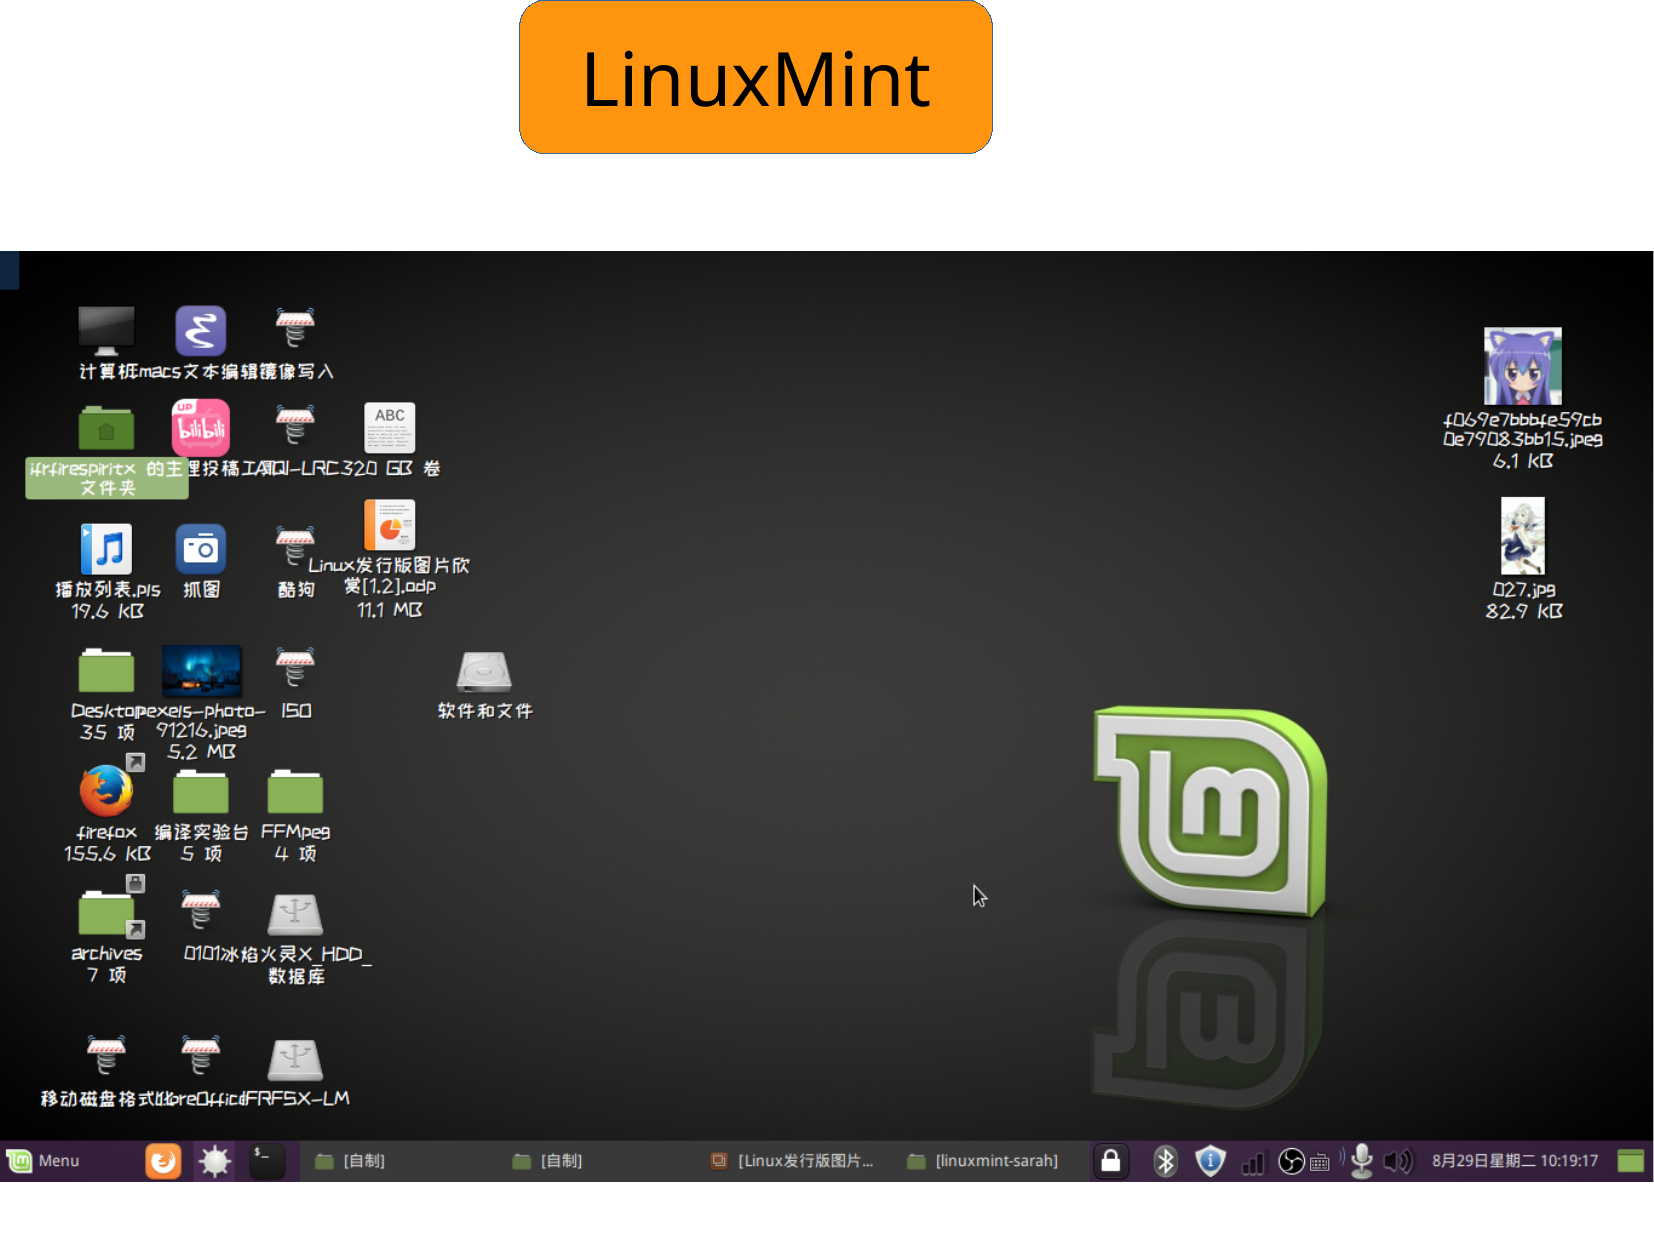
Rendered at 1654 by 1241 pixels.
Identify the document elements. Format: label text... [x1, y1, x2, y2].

picture [0, 251, 1654, 1182]
text_box LinuxMint [519, 0, 993, 154]
